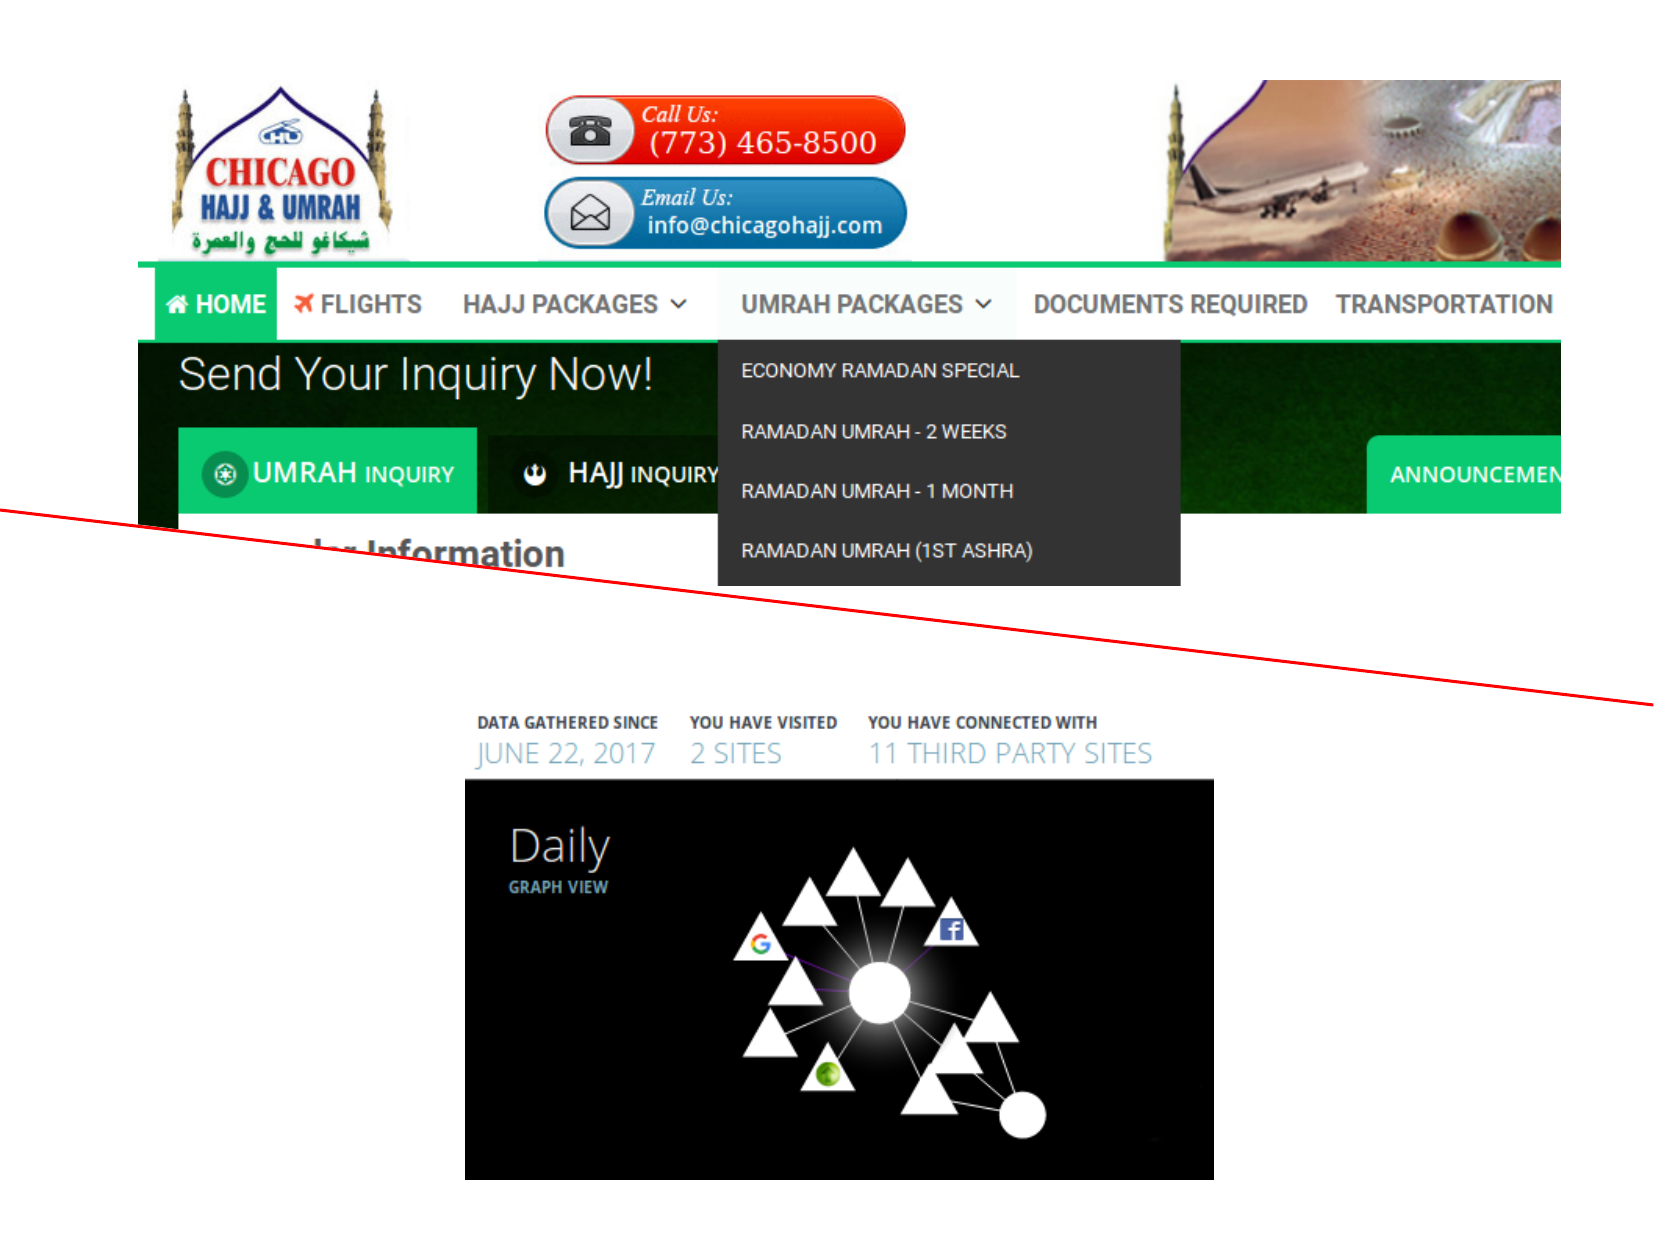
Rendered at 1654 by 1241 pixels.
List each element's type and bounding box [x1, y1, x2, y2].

text_box [76, 526, 729, 887]
picture [138, 80, 1561, 586]
picture [465, 693, 1214, 1180]
